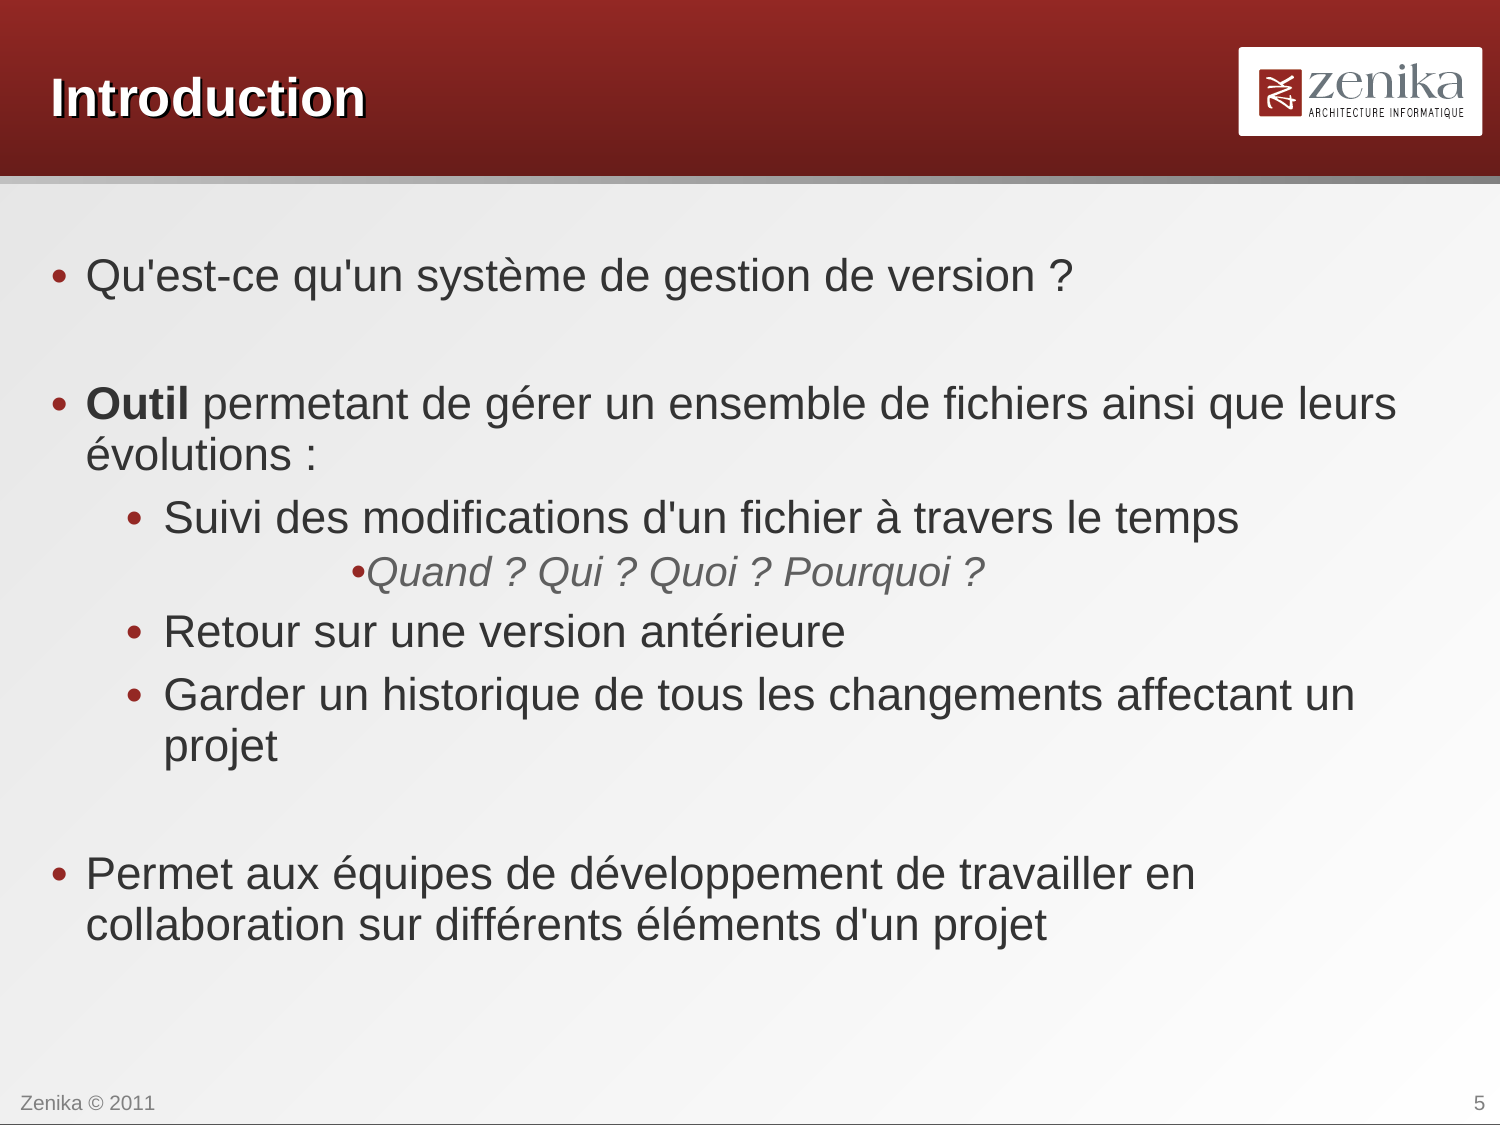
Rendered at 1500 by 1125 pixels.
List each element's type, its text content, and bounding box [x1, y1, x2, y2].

list Qu'est-ce qu'un système de gestion de version ? Outil permetant de gérer un ensemble de fichiers ainsi que leurs évolutions : Suivi des modifications d'un fichier à travers le temps Quand ? Qui ? Quoi ? Pourquoi ? Retour sur une version antérieure Garder un historique de tous les changements affectant un projet Permet aux équipes de développement de travailler en collaboration sur différents éléments d'un projet [50, 249, 1435, 1064]
title Introduction [50, 22, 1206, 172]
picture [1257, 58, 1464, 125]
